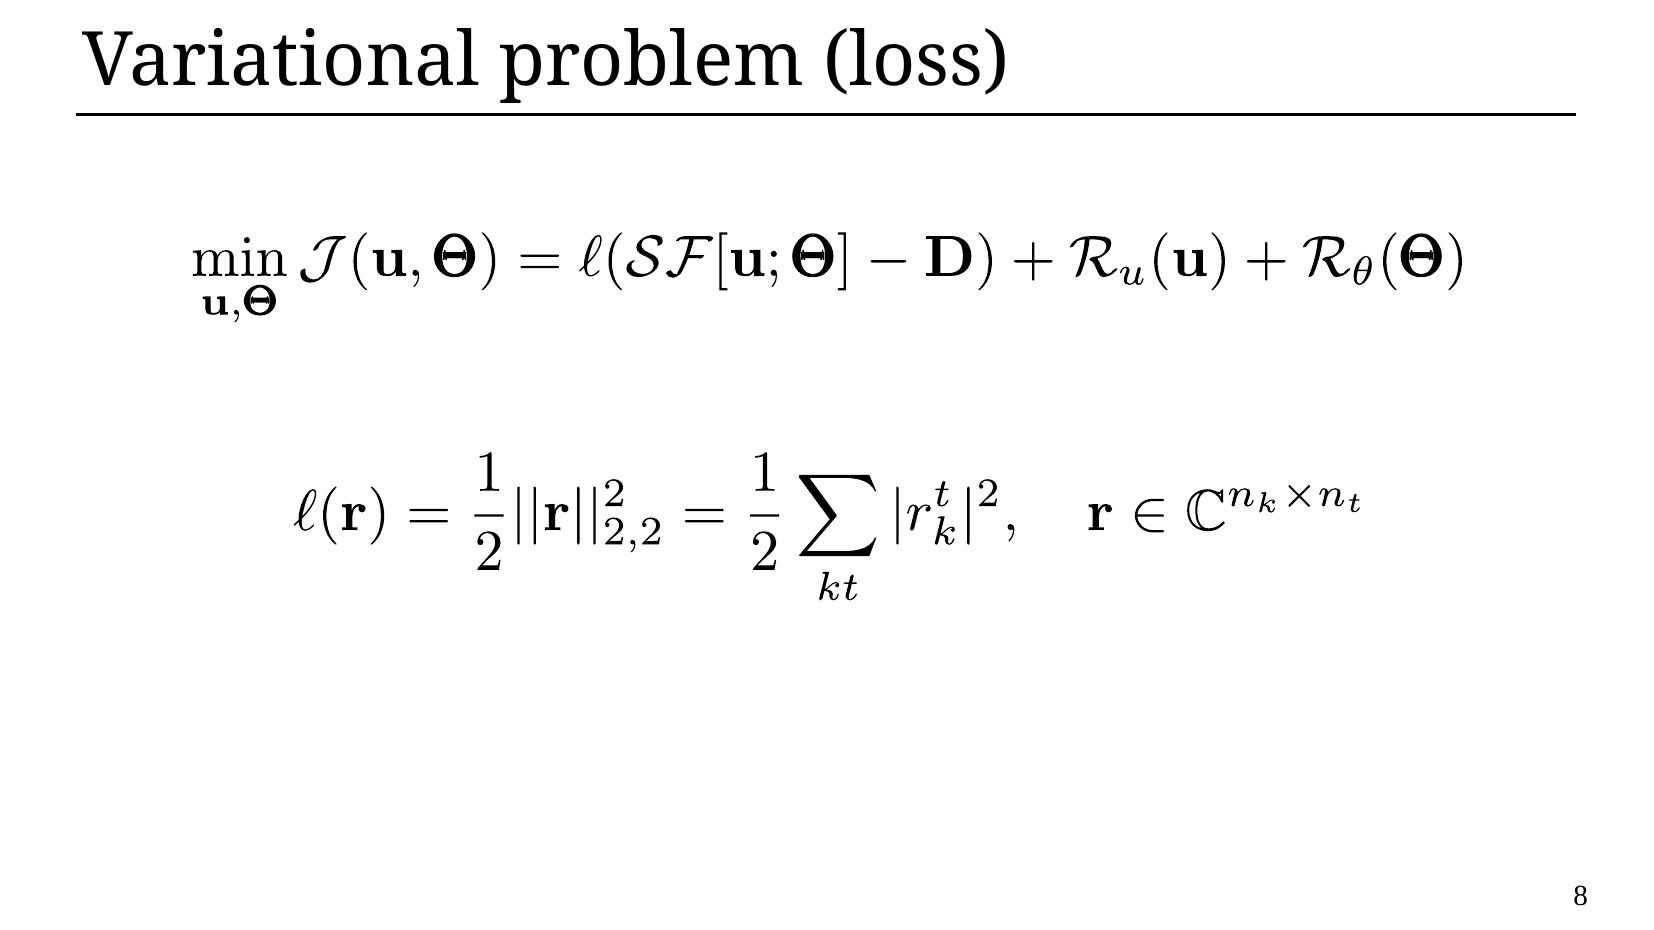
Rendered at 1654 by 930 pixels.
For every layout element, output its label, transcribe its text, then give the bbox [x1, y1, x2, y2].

picture [188, 230, 1465, 325]
picture [290, 449, 1363, 603]
title Variational problem (loss) [82, 7, 1571, 105]
